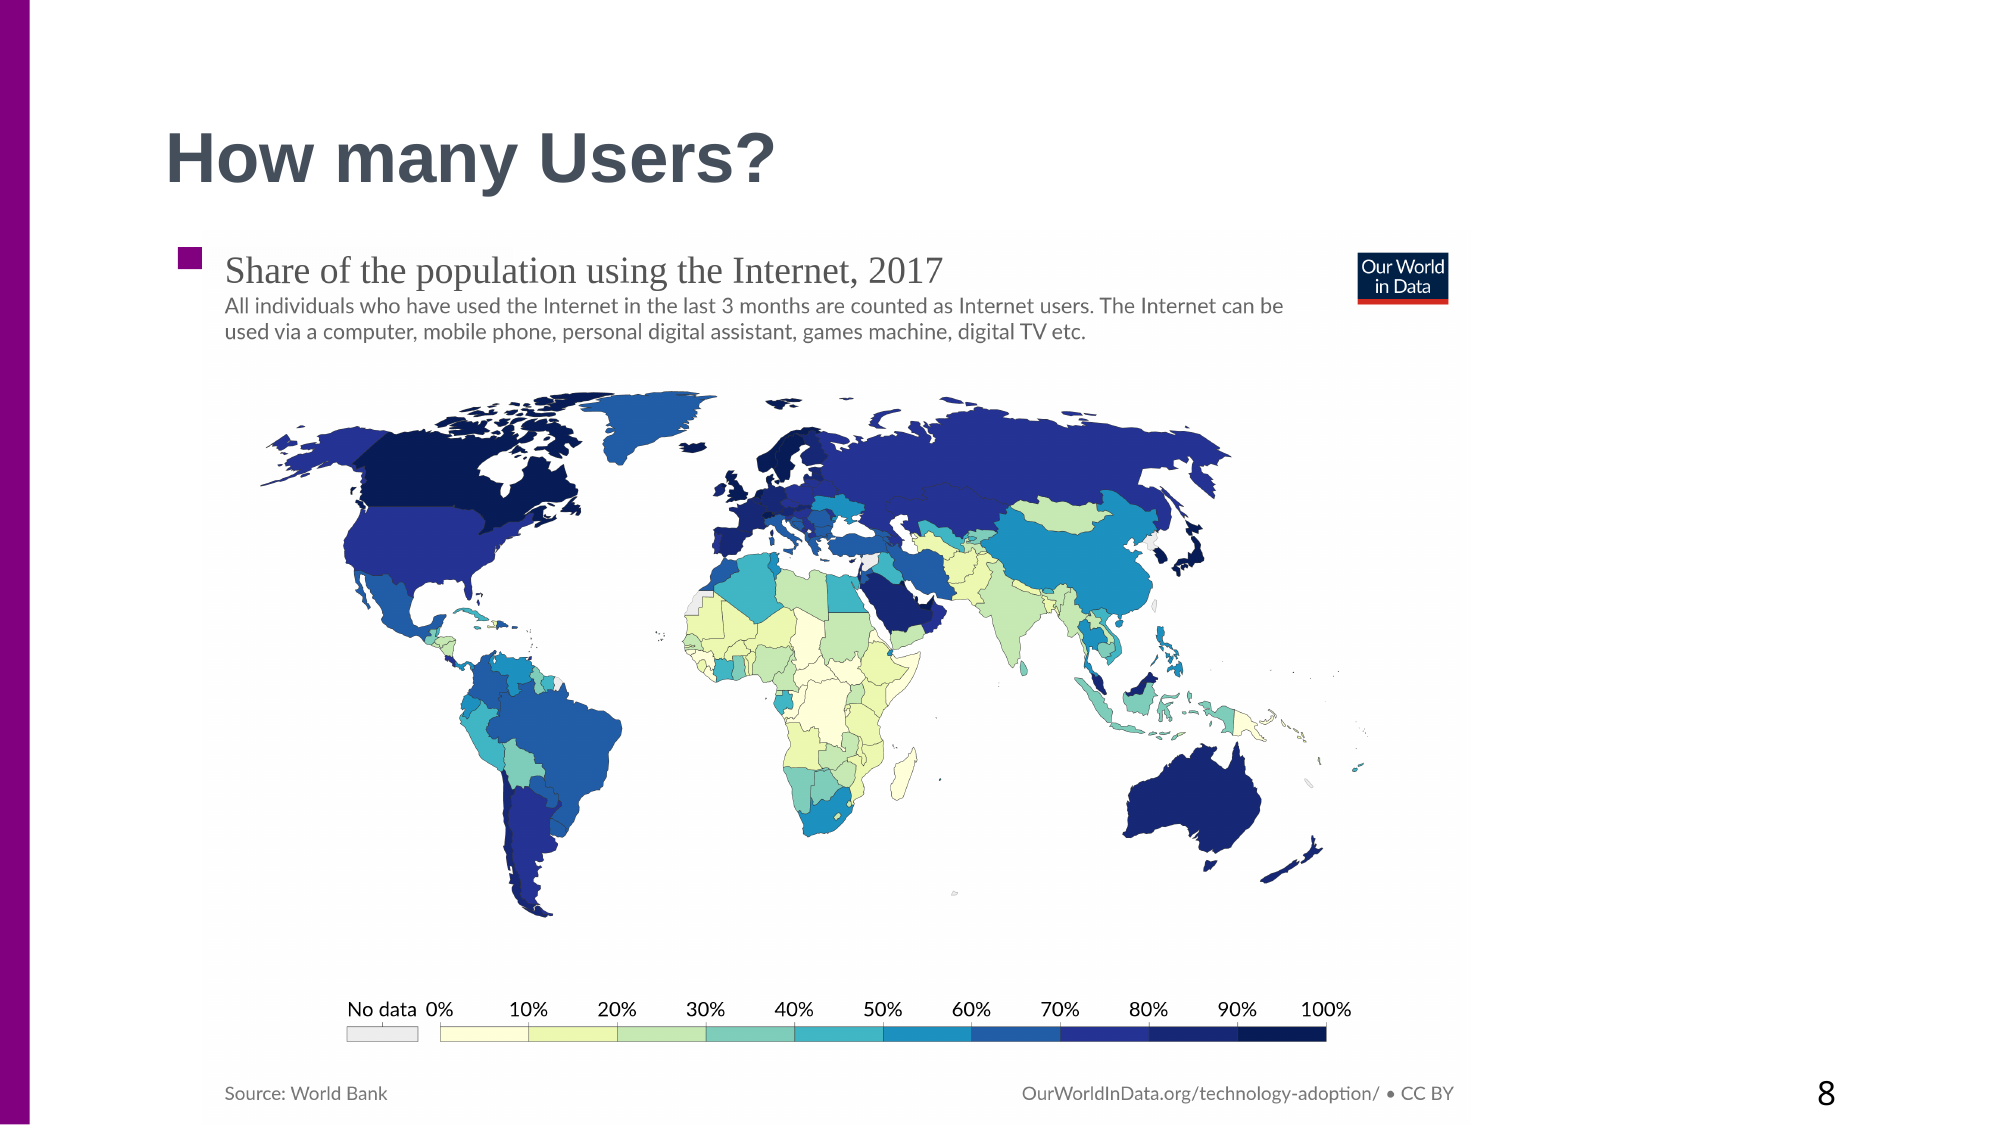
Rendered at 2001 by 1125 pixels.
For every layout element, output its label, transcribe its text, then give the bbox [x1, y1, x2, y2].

text_box How many Users? [151, 0, 1849, 212]
picture [202, 230, 1471, 1125]
